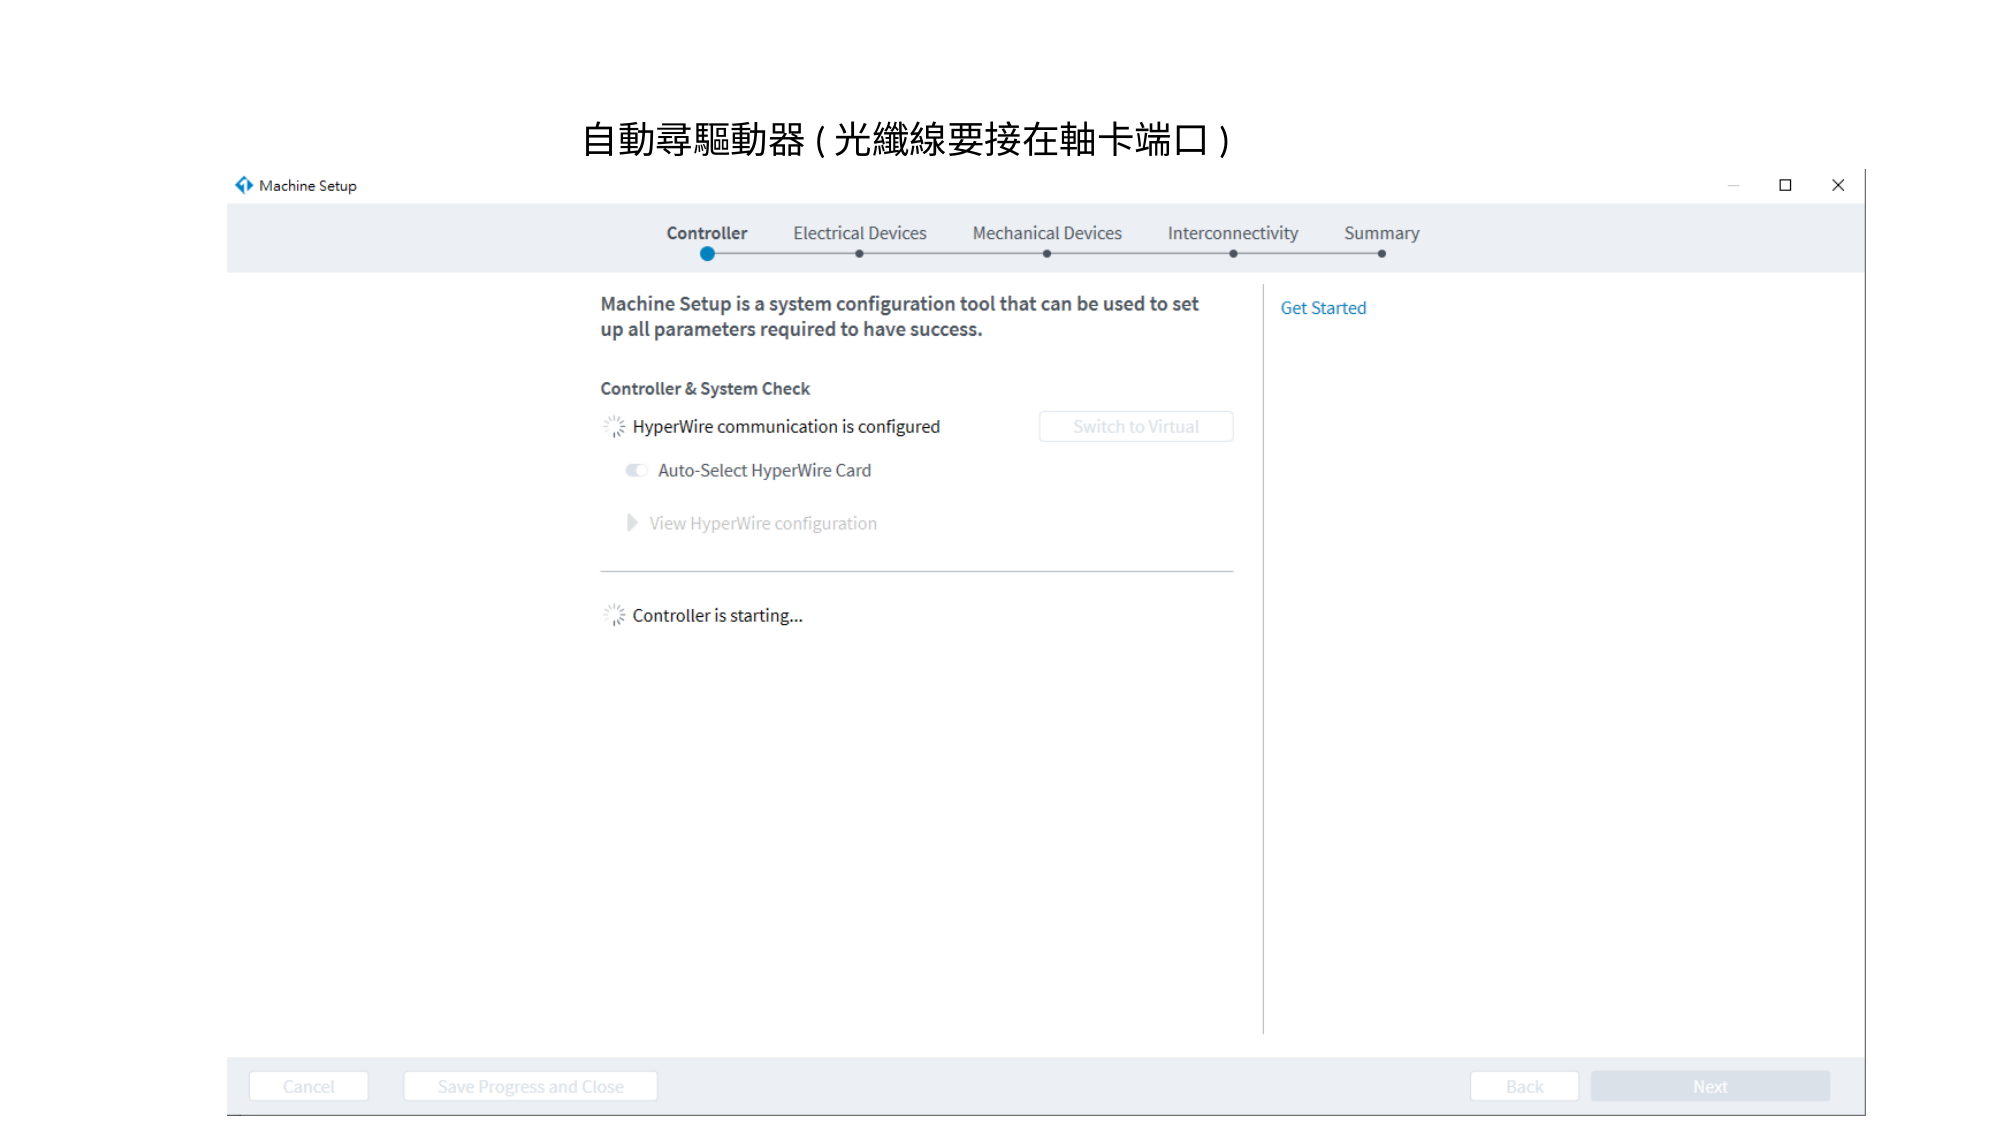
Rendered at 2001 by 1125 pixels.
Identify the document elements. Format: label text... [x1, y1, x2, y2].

picture [227, 169, 1866, 1116]
text_box 自動尋驅動器(光纖線要接在軸卡端口) [565, 108, 1566, 169]
